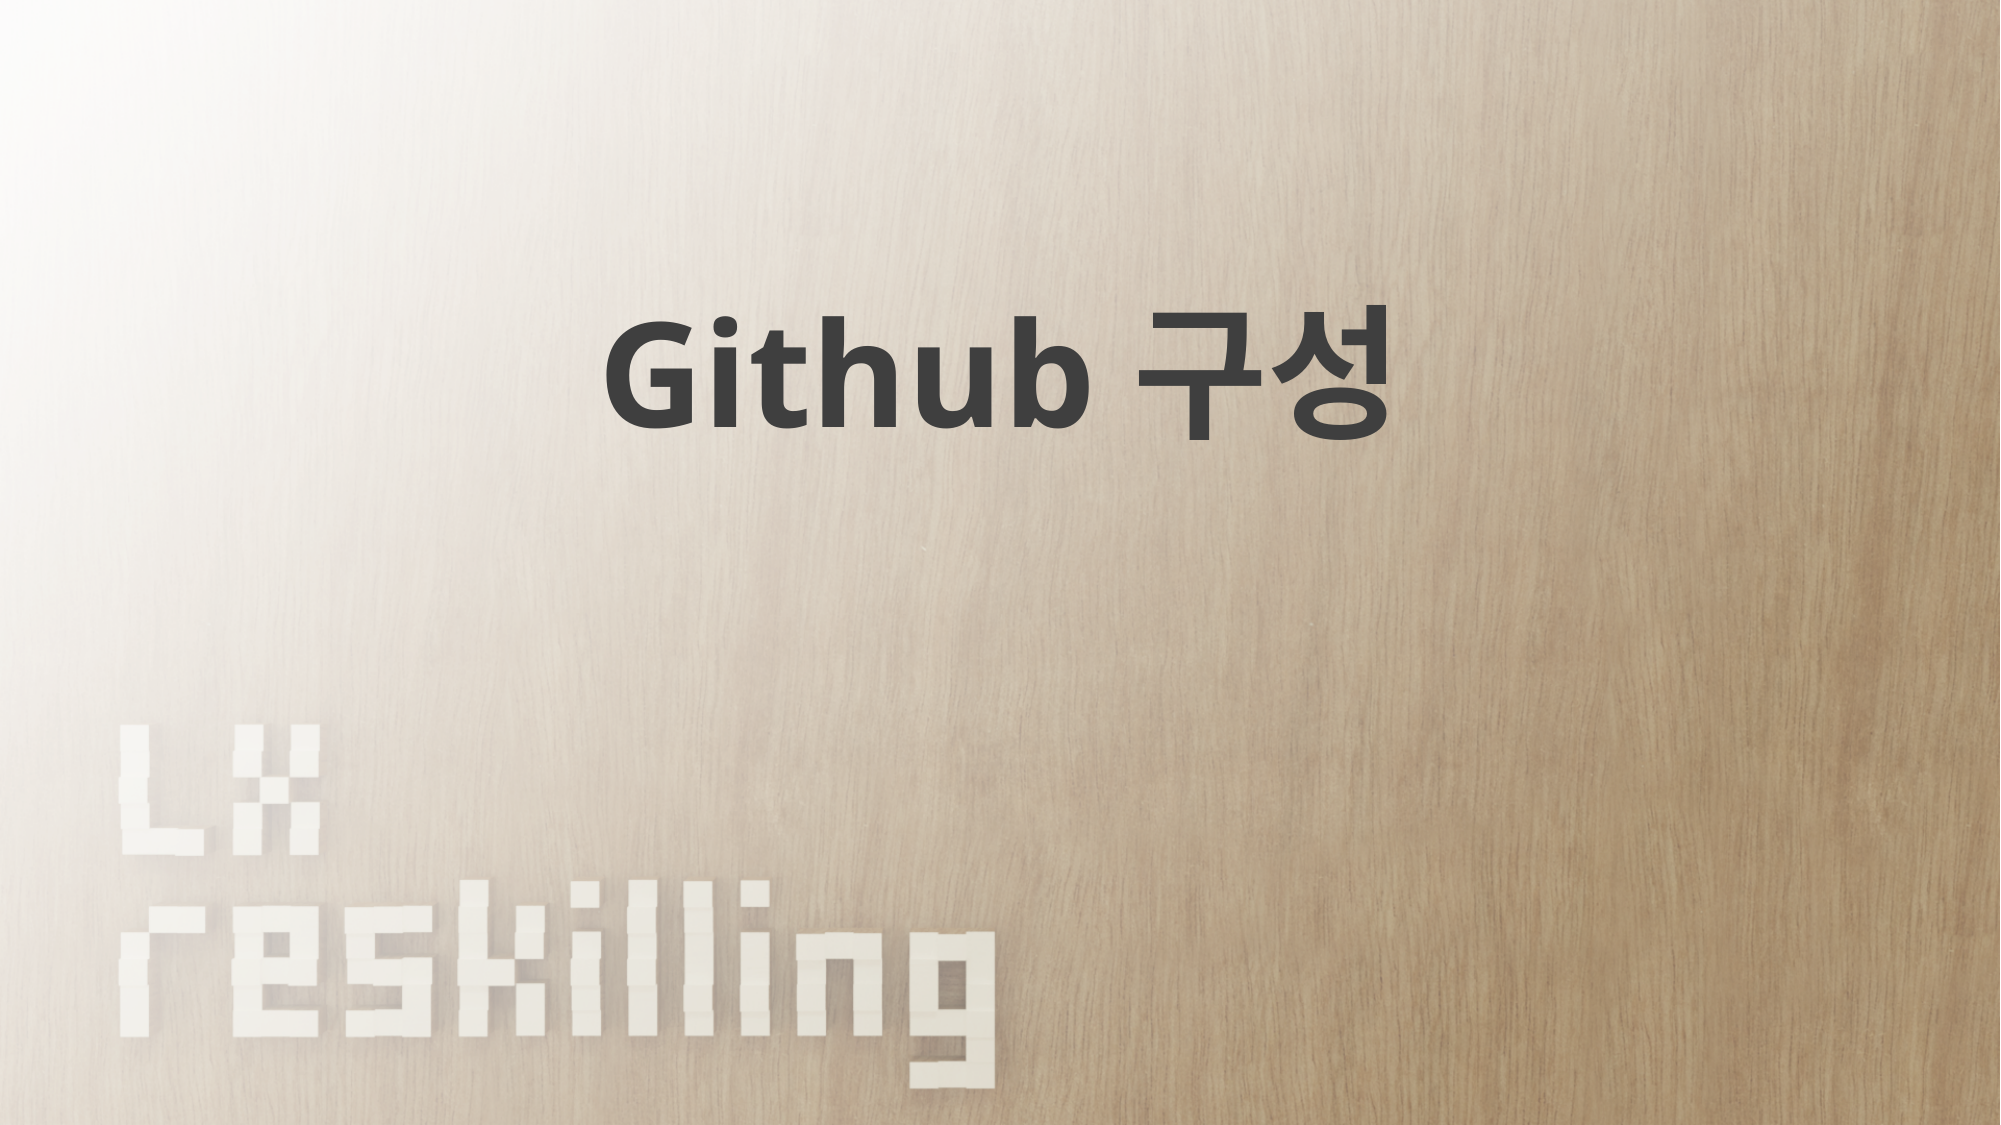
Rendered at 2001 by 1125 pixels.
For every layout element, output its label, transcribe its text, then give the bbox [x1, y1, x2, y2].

text_box [0, 0, 2000, 1125]
text_box Github 구성 [249, 184, 1750, 576]
